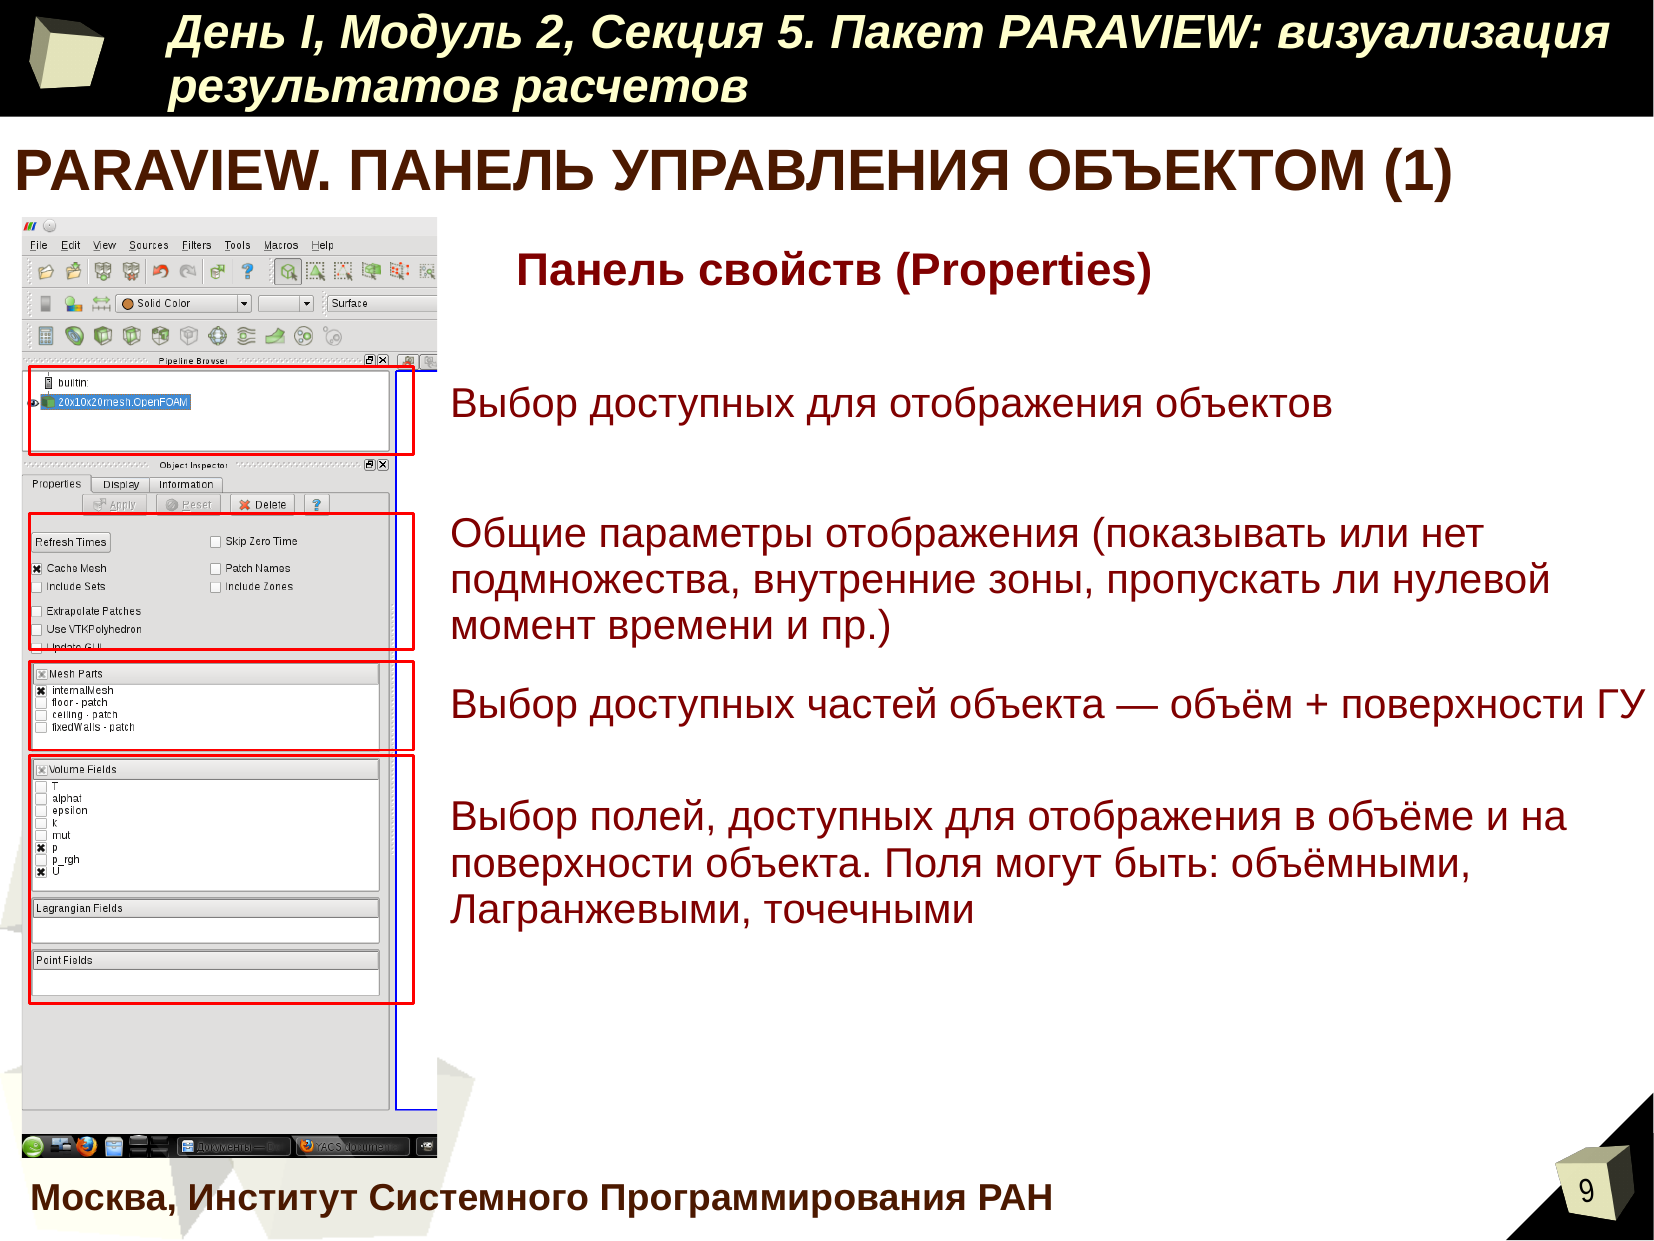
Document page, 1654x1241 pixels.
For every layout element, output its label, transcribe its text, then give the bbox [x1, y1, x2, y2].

text_box Выбор доступных для отображения объектов [435, 372, 1348, 434]
text_box PARAVIEW. ПАНЕЛЬ УПРАВЛЕНИЯ ОБЪЕКТОМ (1) [0, 130, 1654, 211]
text_box Панель свойств (Properties) [501, 236, 1169, 303]
picture [464, 1193, 472, 1198]
text_box Общие параметры отображения (показывать или нет подмножества, внутренние зоны, пропускать ли нулевой момент времени и пр.) [435, 501, 1566, 657]
text_box Выбор полей, доступных для отображения в объёме и на поверхности объекта. Поля могут быть: объёмными, Лагранжевыми, точечными [435, 785, 1582, 940]
text_box Выбор доступных частей объекта — объём + поверхности ГУ [435, 673, 1654, 735]
picture [0, 217, 477, 1241]
